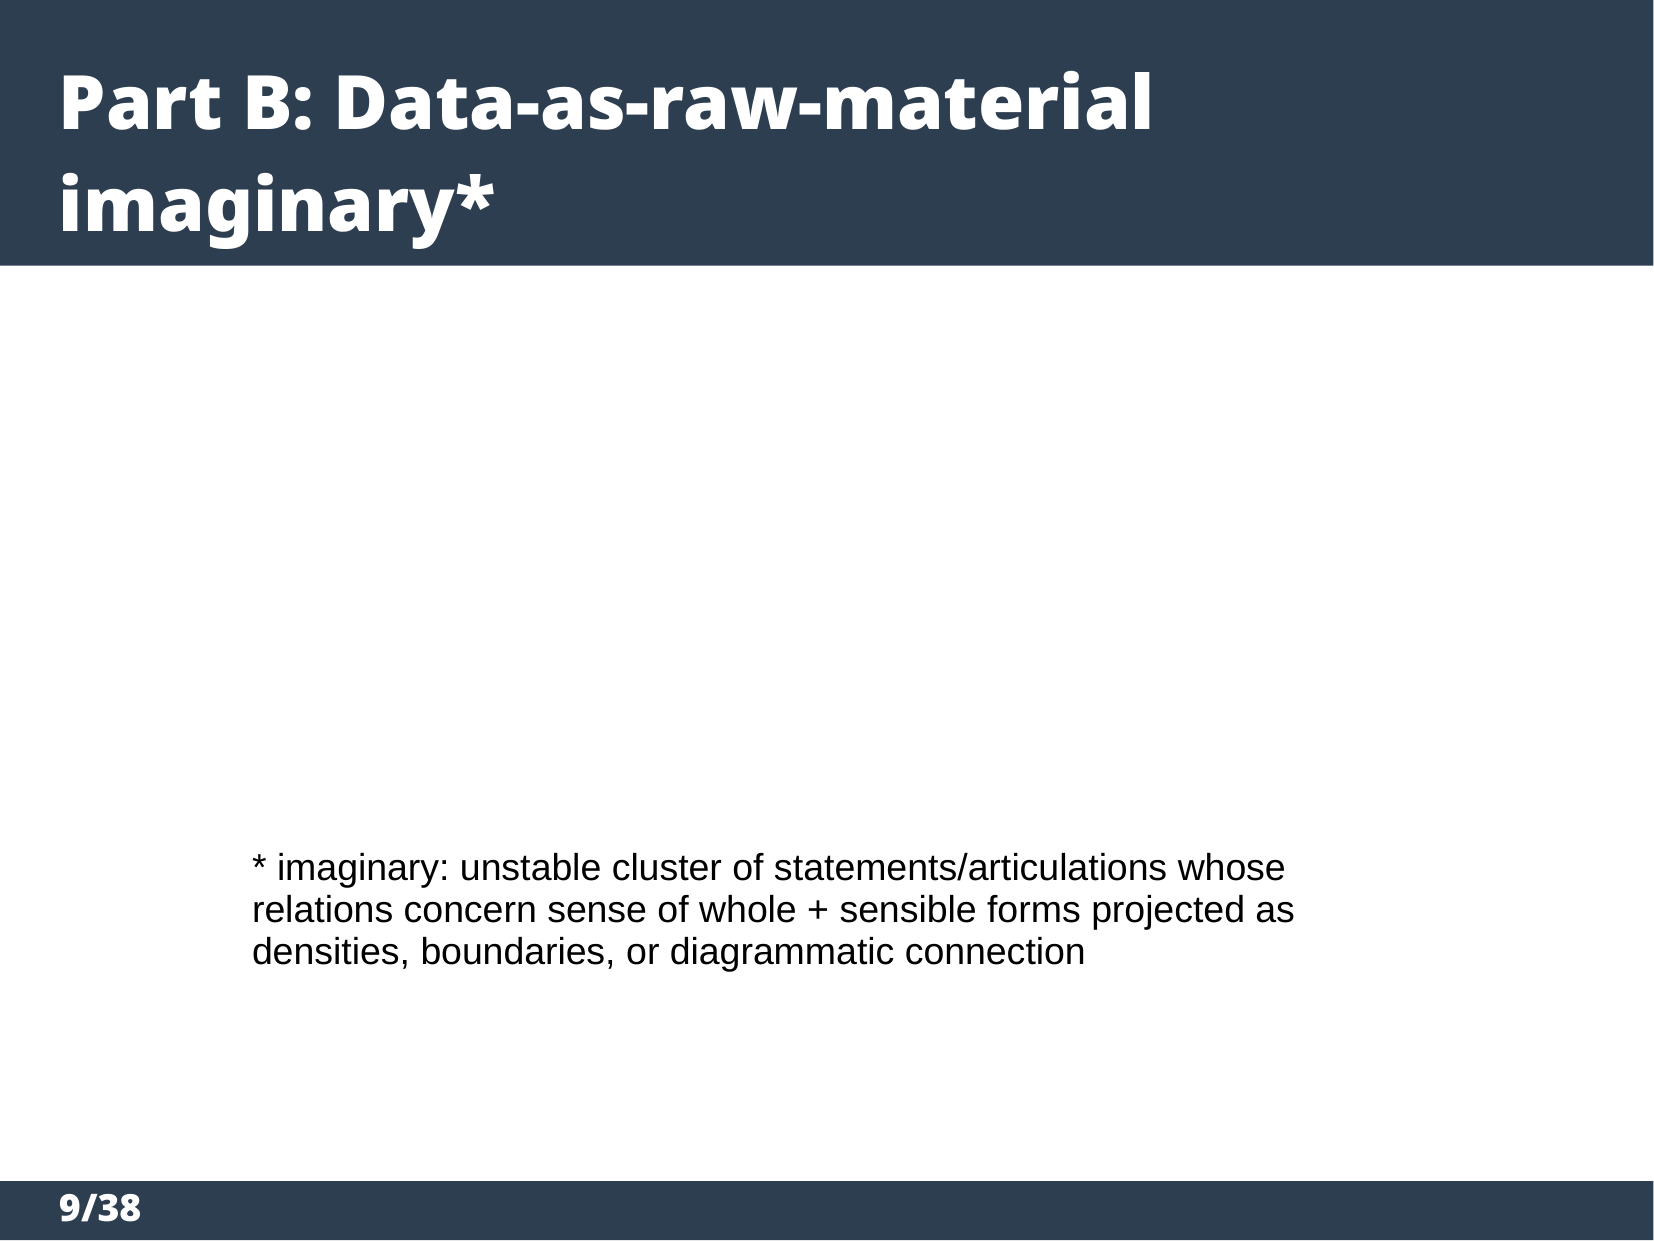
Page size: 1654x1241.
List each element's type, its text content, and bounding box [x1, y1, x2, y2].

title Part B: Data-as-raw-material imaginary* [59, 49, 1595, 207]
text_box * imaginary: unstable cluster of statements/articulations whose relations concern sense of whole + sensible forms projected as densities, boundaries, or diagrammatic connection [237, 839, 1381, 981]
